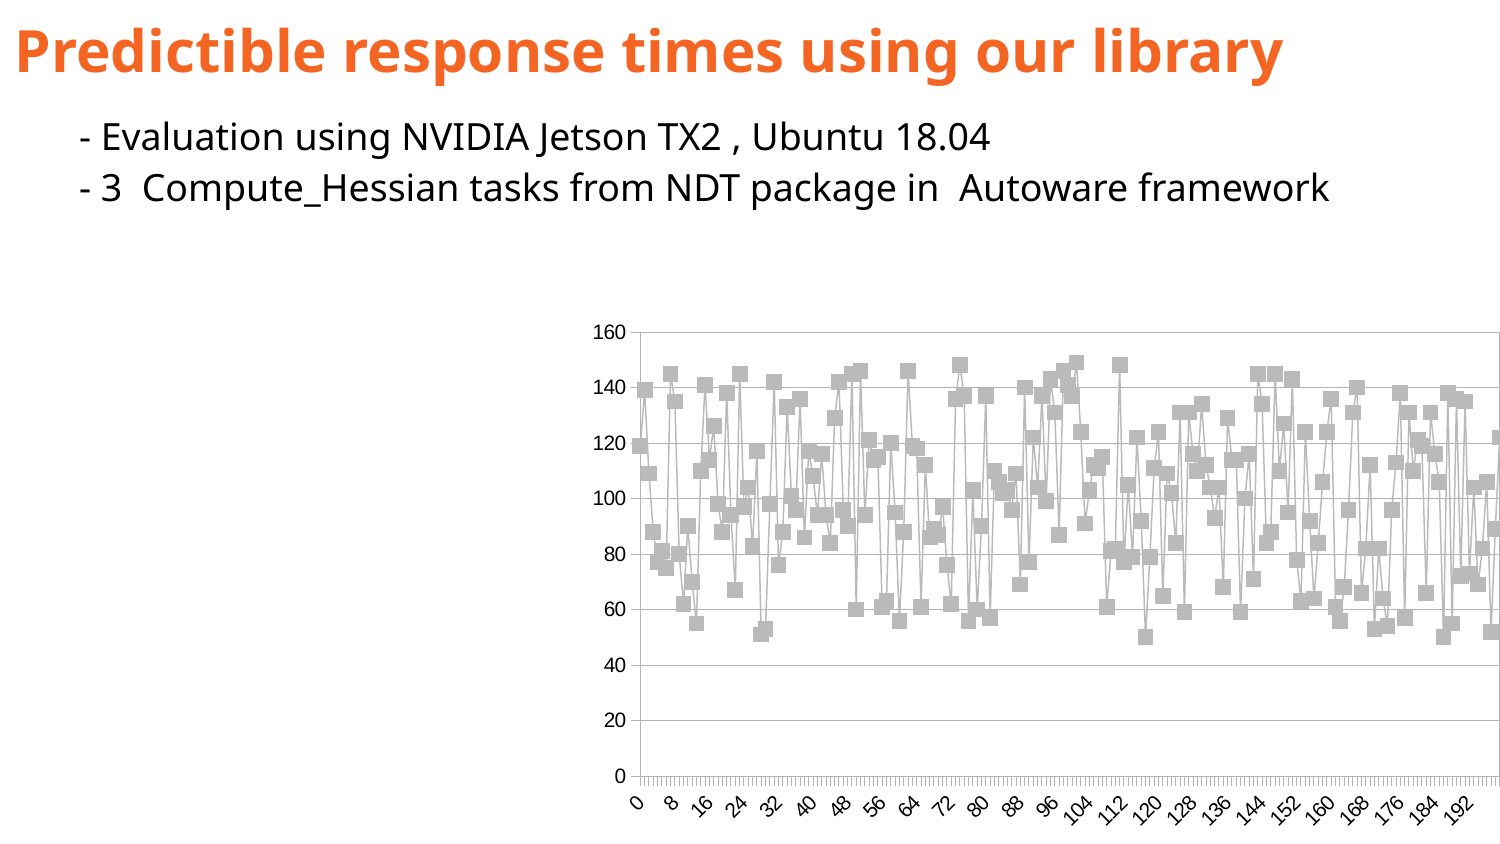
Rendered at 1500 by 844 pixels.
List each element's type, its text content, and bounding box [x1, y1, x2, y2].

chart [573, 309, 1500, 842]
title - Evaluation using NVIDIA Jetson TX2 , Ubuntu 18.04 - 3 Compute_Hessian tasks from NDT package in Autoware framework [64, 91, 1432, 595]
title Predictible response times using our library [0, 0, 1486, 125]
